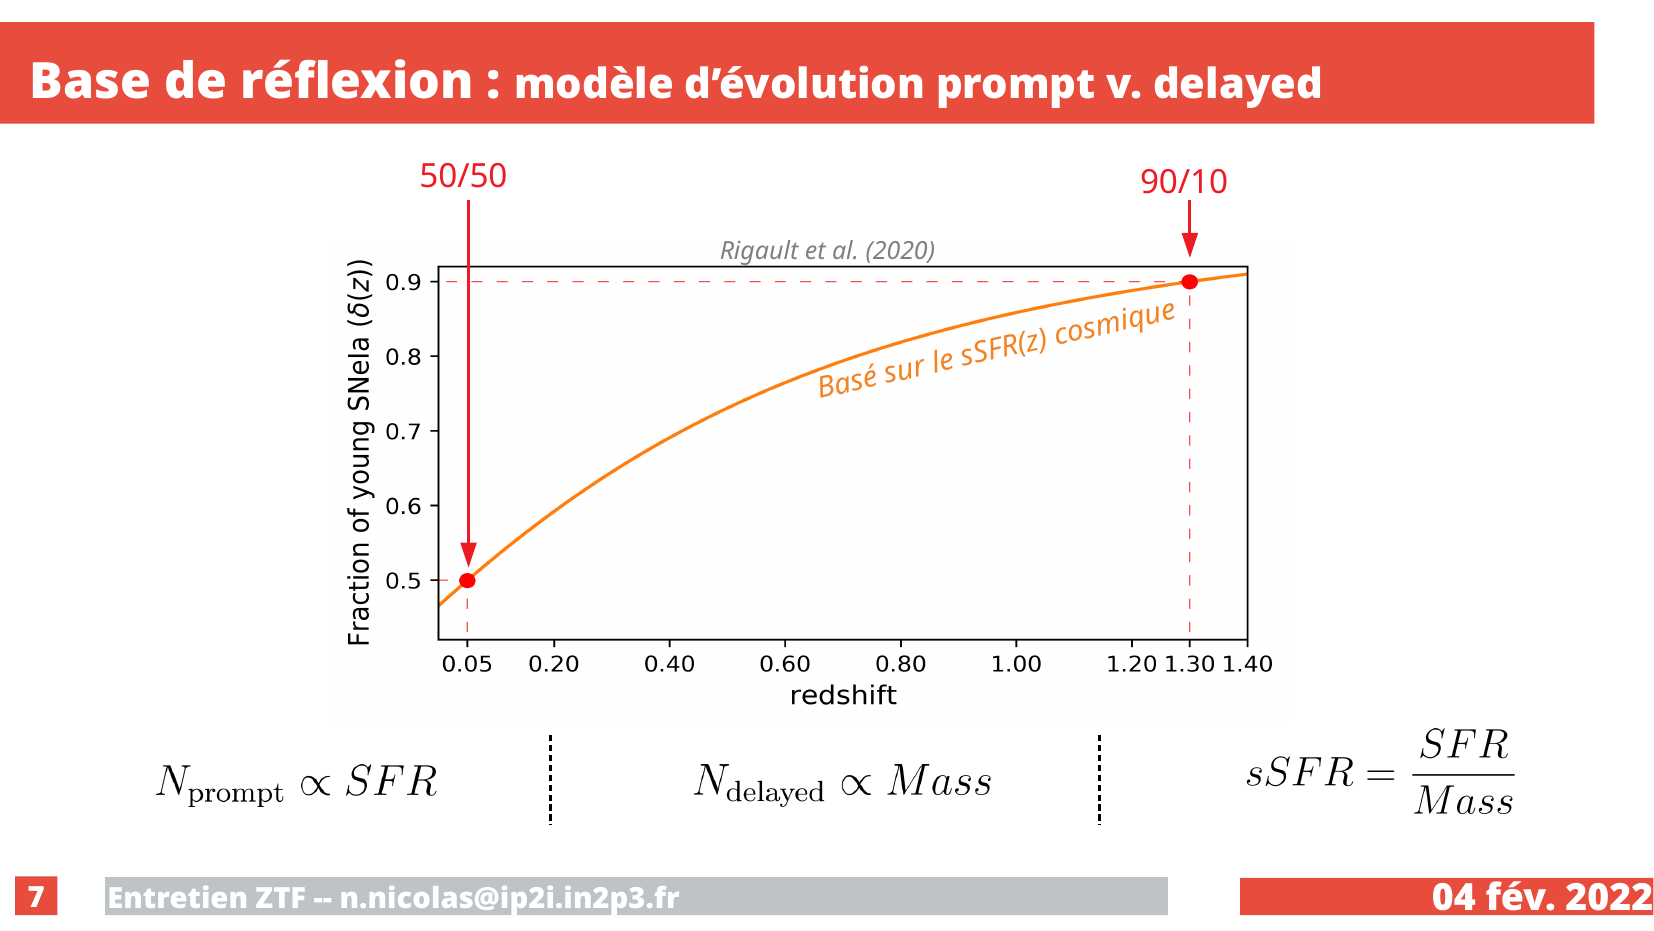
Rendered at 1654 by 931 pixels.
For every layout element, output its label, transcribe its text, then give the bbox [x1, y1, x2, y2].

picture [691, 764, 991, 807]
picture [153, 764, 437, 807]
picture [330, 244, 1290, 725]
text_box 90/10 [1125, 150, 1276, 204]
picture [1244, 728, 1515, 814]
title Base de réflexion : modèle d’évolution prompt v. delayed [29, 44, 1565, 113]
text_box Rigault et al. (2020) [705, 225, 986, 270]
text_box Basé sur le sSFR(z) cosmique [796, 263, 1256, 413]
text_box 50/50 [404, 144, 555, 198]
